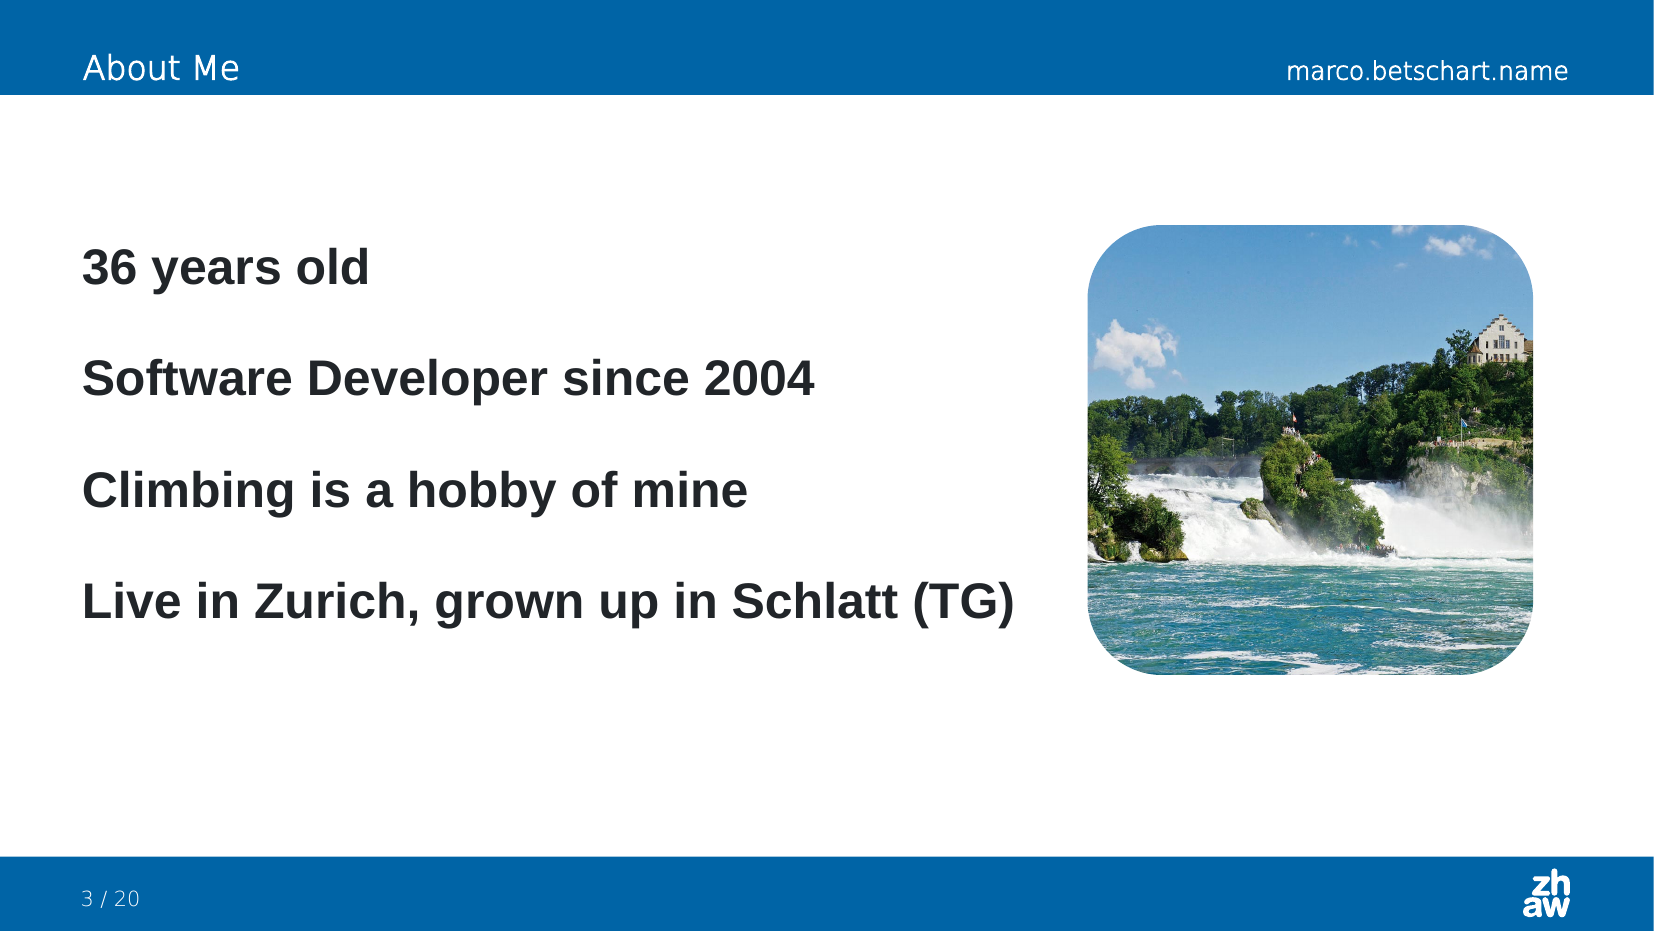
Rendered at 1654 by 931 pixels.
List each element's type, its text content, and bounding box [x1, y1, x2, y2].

text_box 36 years old Software Developer since 2004 Climbing is a hobby of mine Live in Zurich, grown up in Schlatt (TG) [81, 118, 1571, 751]
title About Me [82, 48, 1571, 88]
